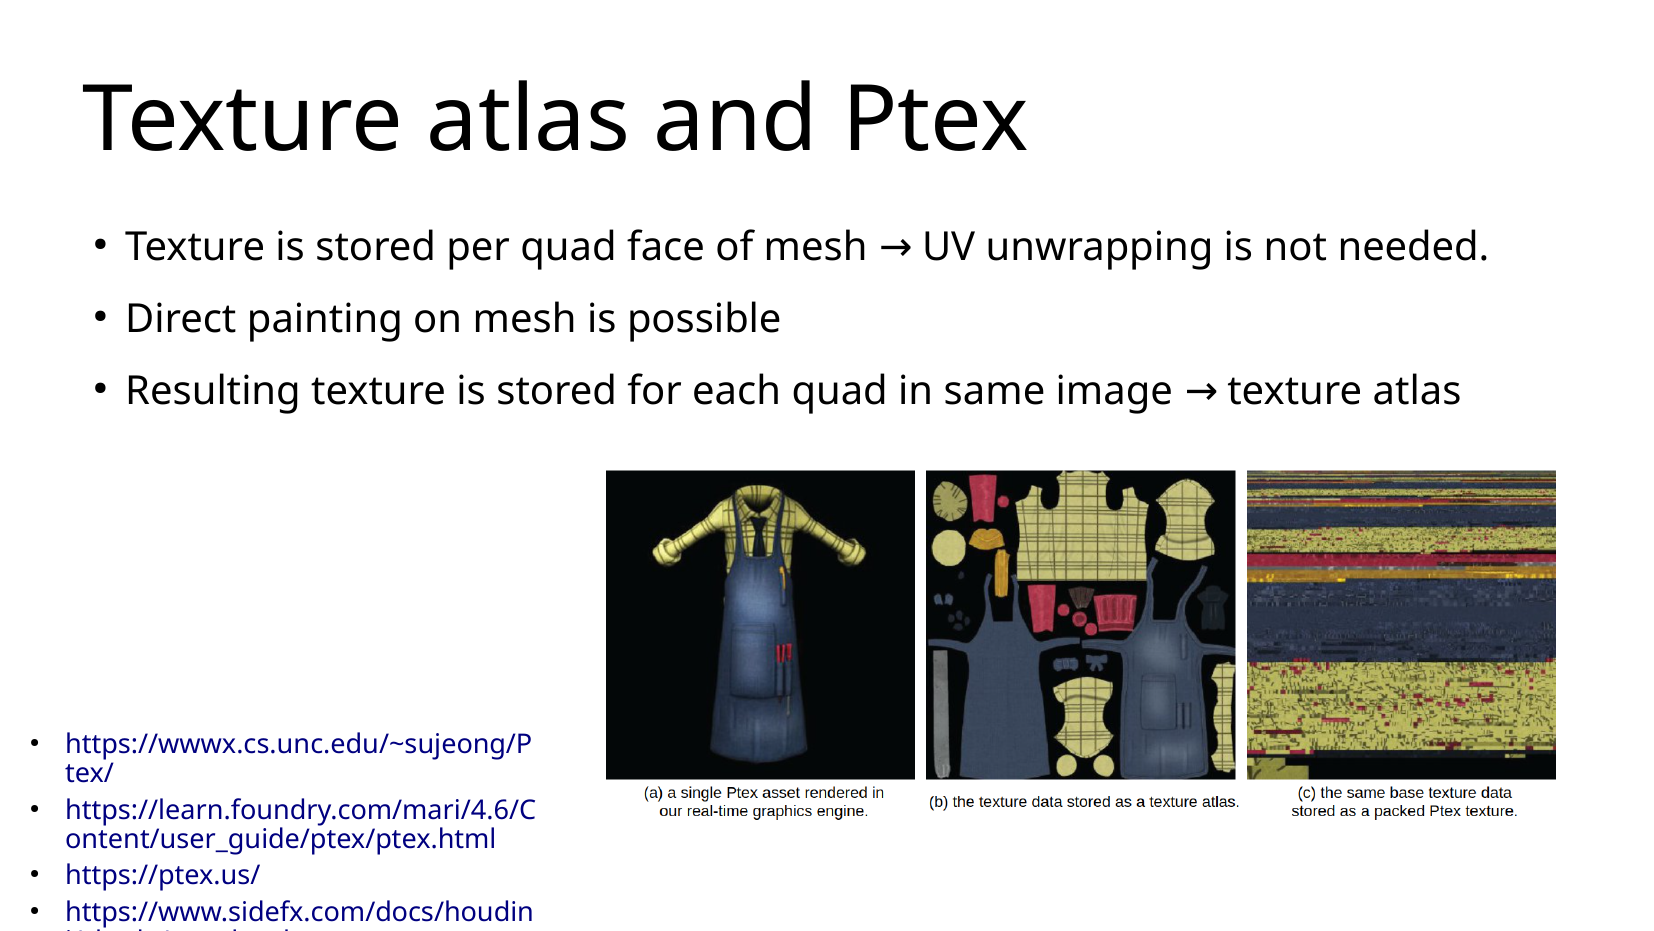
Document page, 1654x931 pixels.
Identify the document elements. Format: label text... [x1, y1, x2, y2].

title Texture atlas and Ptex [82, 37, 1571, 193]
list Texture is stored per quad face of mesh → UV unwrapping is not needed. Direct painting on mesh is possible Resulting texture is stored for each quad in same image → texture atlas [82, 217, 1571, 421]
picture [600, 466, 1561, 826]
text_box https://wwwx.cs.unc.edu/~sujeong/Ptex/ https://learn.foundry.com/mari/4.6/Content/user_guide/ptex/ptex.html https://ptex.us/ https://www.sidefx.com/docs/houdini/shade/ptex.html [15, 717, 556, 901]
